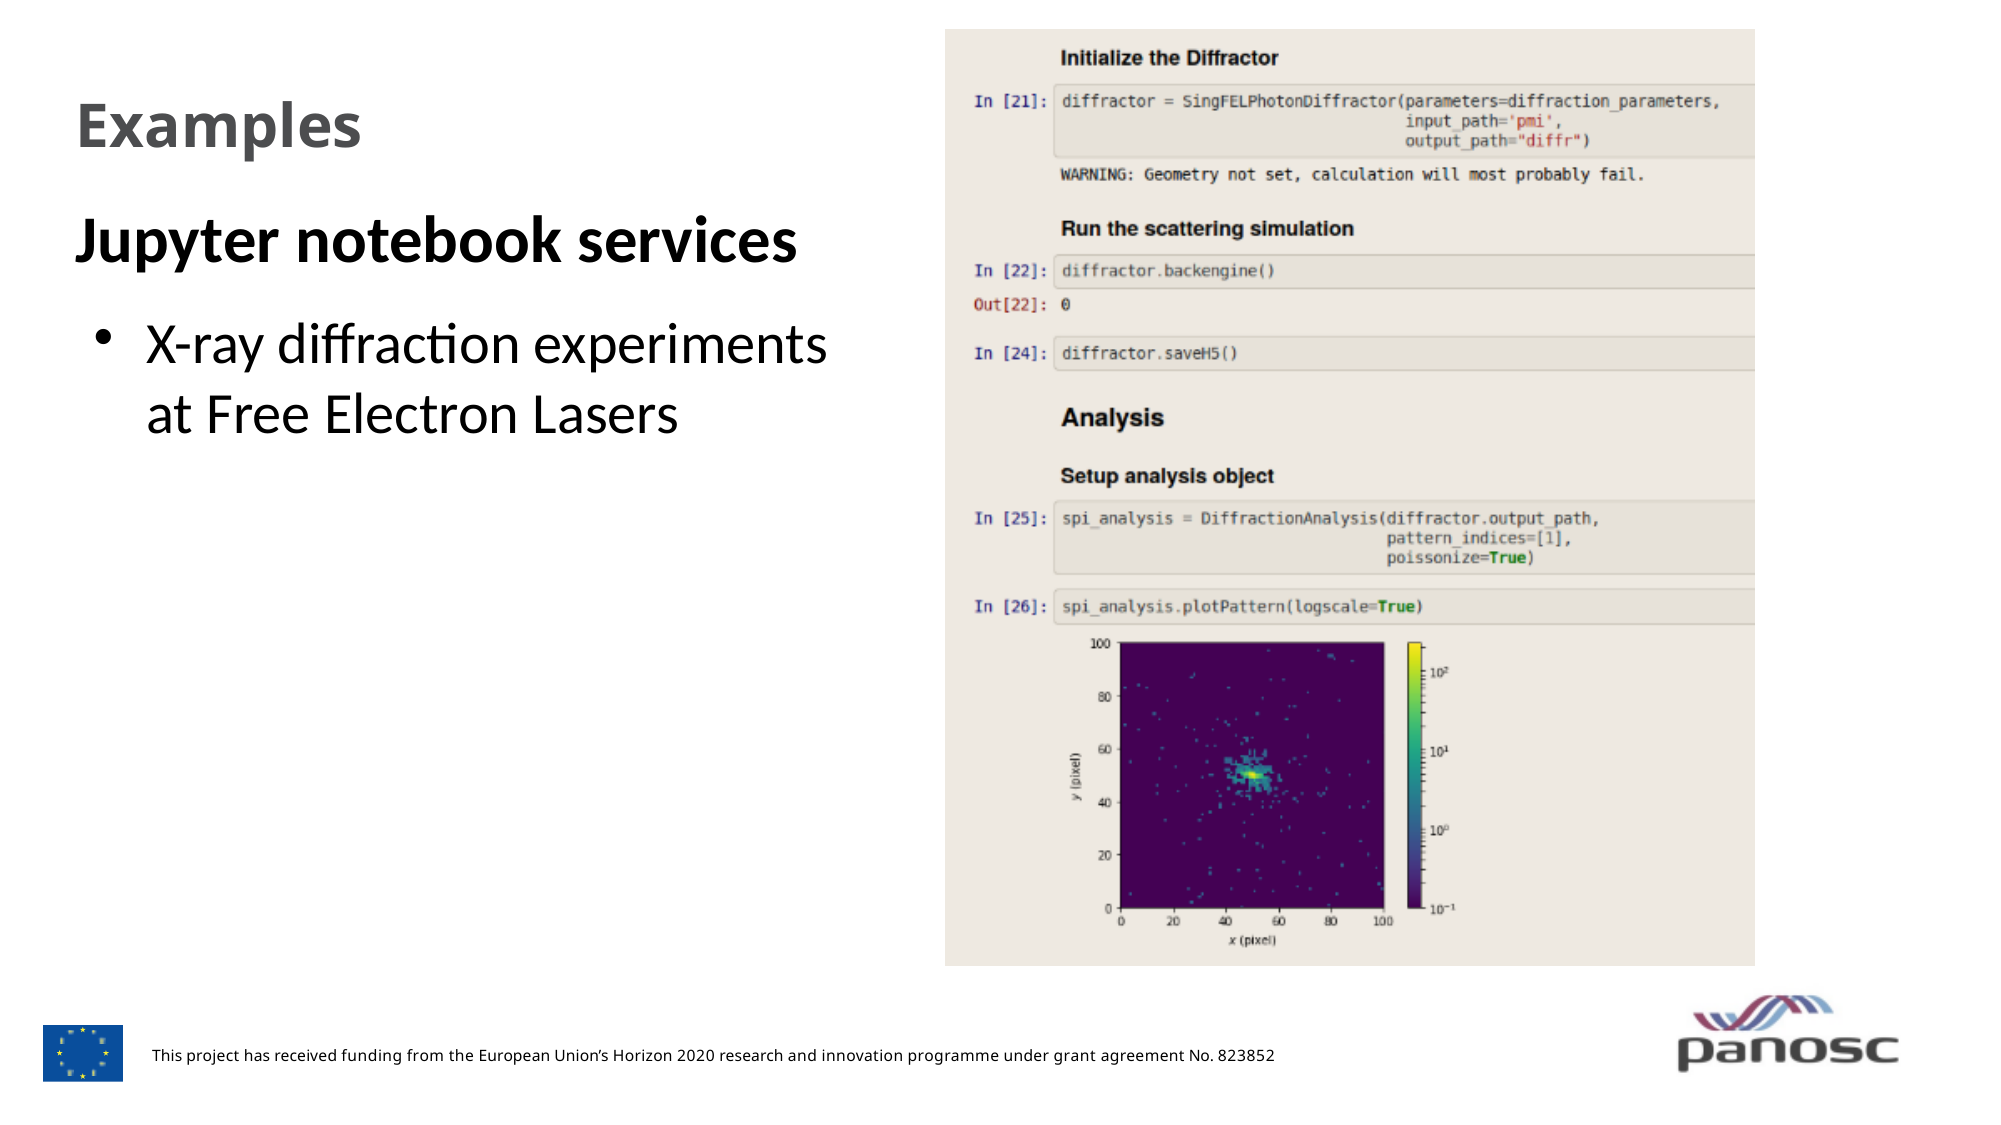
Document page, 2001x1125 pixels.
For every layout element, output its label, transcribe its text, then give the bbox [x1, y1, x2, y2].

text_box Examples [254, 121, 266, 140]
picture [1, 29, 1999, 1125]
text_box Examples [75, 86, 945, 160]
text_box Jupyter notebook services X-ray diffraction experiments at Free Electron Lasers [75, 195, 887, 990]
